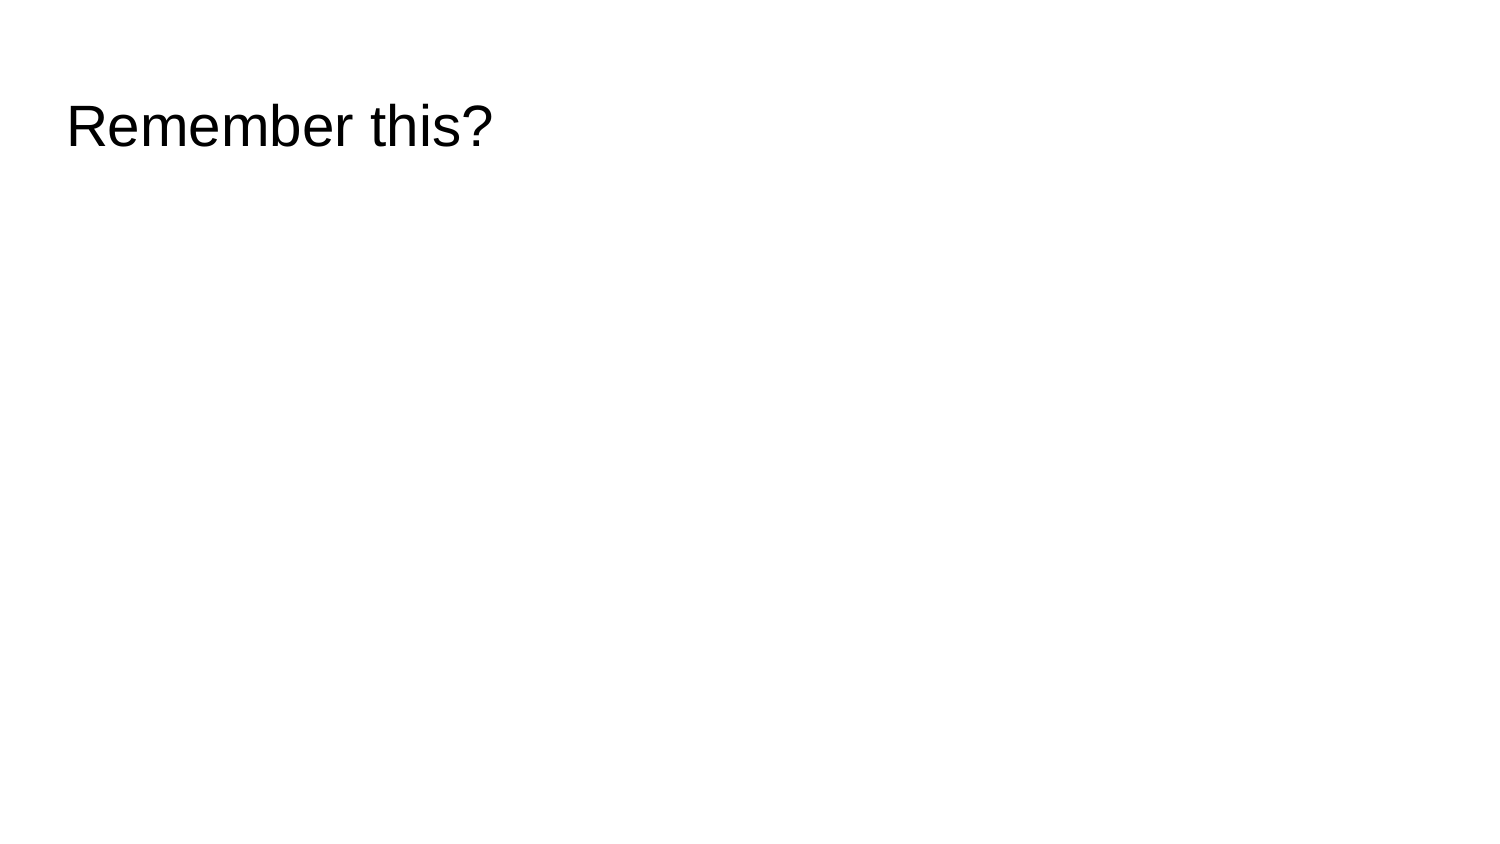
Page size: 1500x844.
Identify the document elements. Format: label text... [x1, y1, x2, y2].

title Remember this? [51, 72, 1449, 167]
